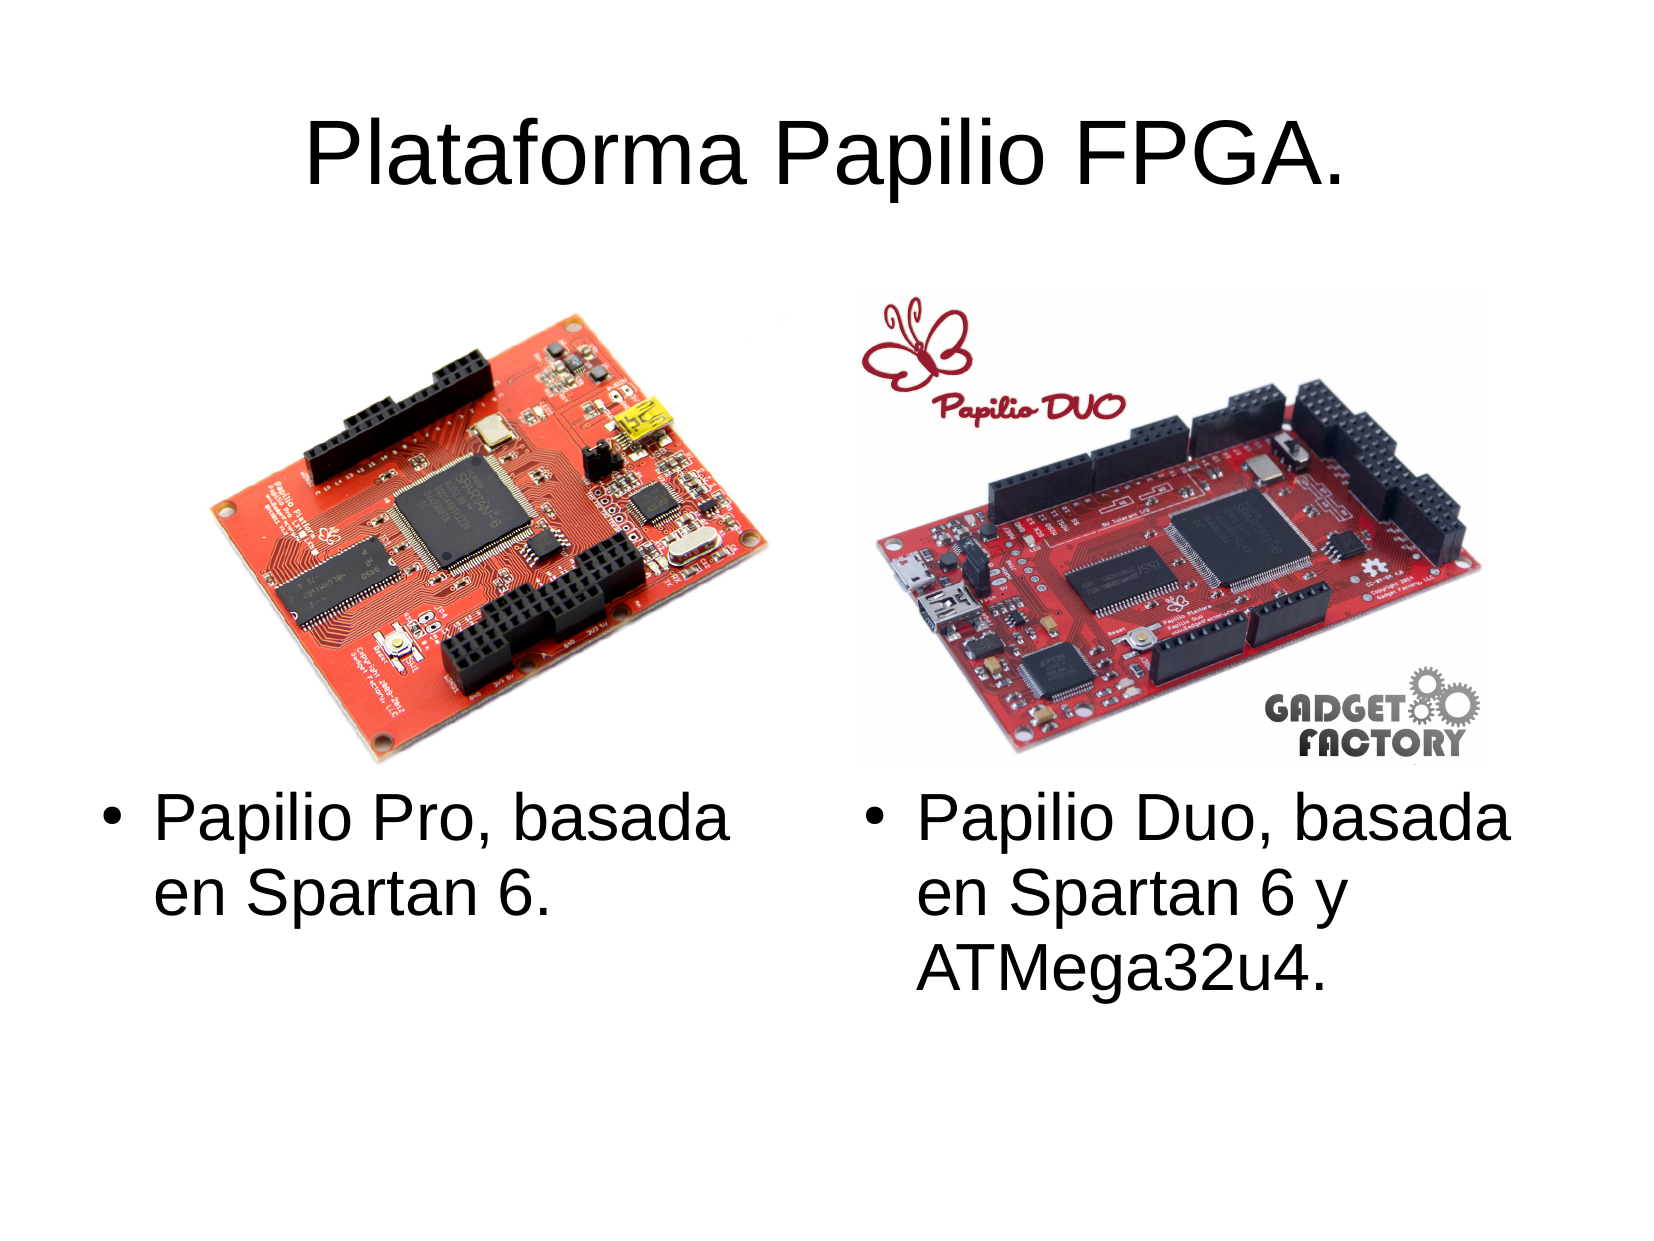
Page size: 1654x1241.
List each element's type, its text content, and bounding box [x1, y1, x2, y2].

list Papilio Duo, basada en Spartan 6 y ATMega32u4. [845, 780, 1572, 1009]
title Plataforma Papilio FPGA. [82, 49, 1571, 257]
picture [855, 290, 1489, 766]
picture [157, 290, 811, 781]
list Papilio Pro, basada en Spartan 6. [82, 780, 809, 1009]
